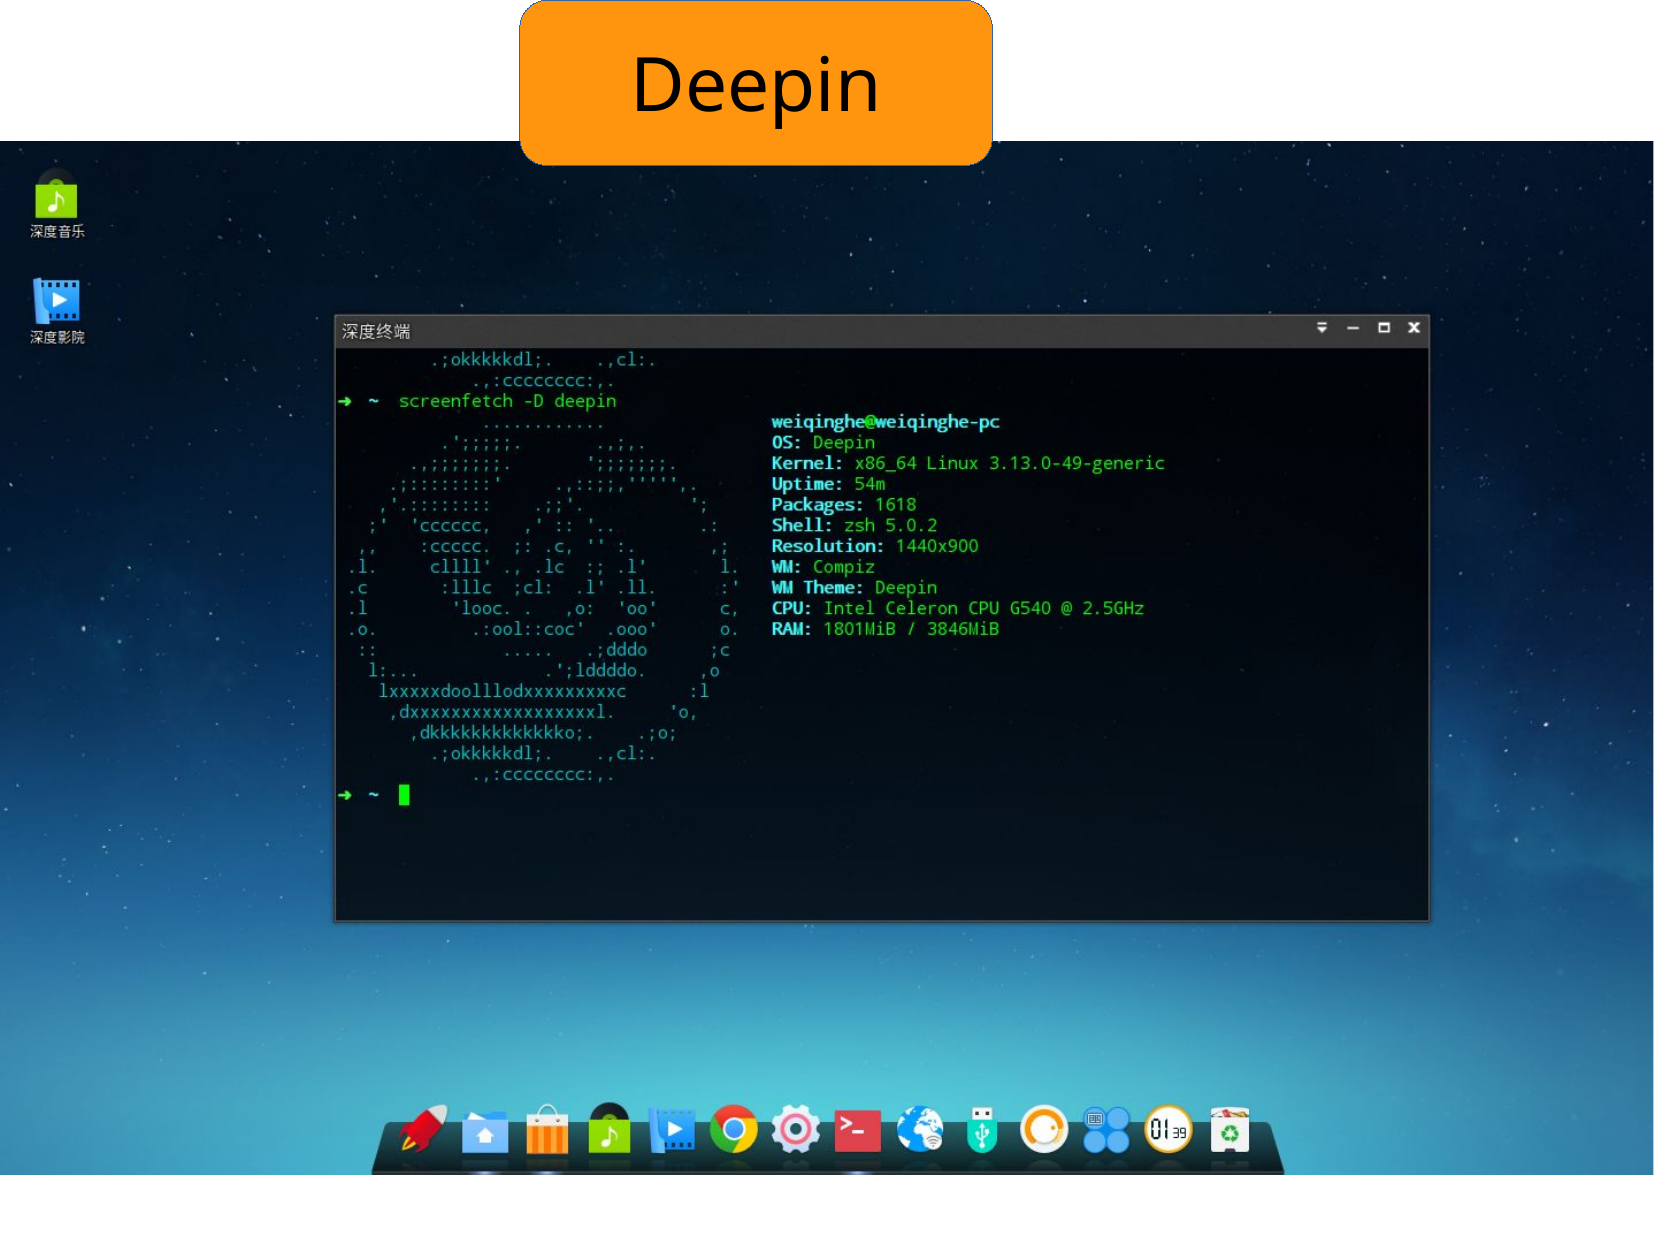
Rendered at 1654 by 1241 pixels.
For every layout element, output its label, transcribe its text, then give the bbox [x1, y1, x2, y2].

picture [0, 141, 1654, 1175]
text_box Deepin [519, 0, 993, 166]
